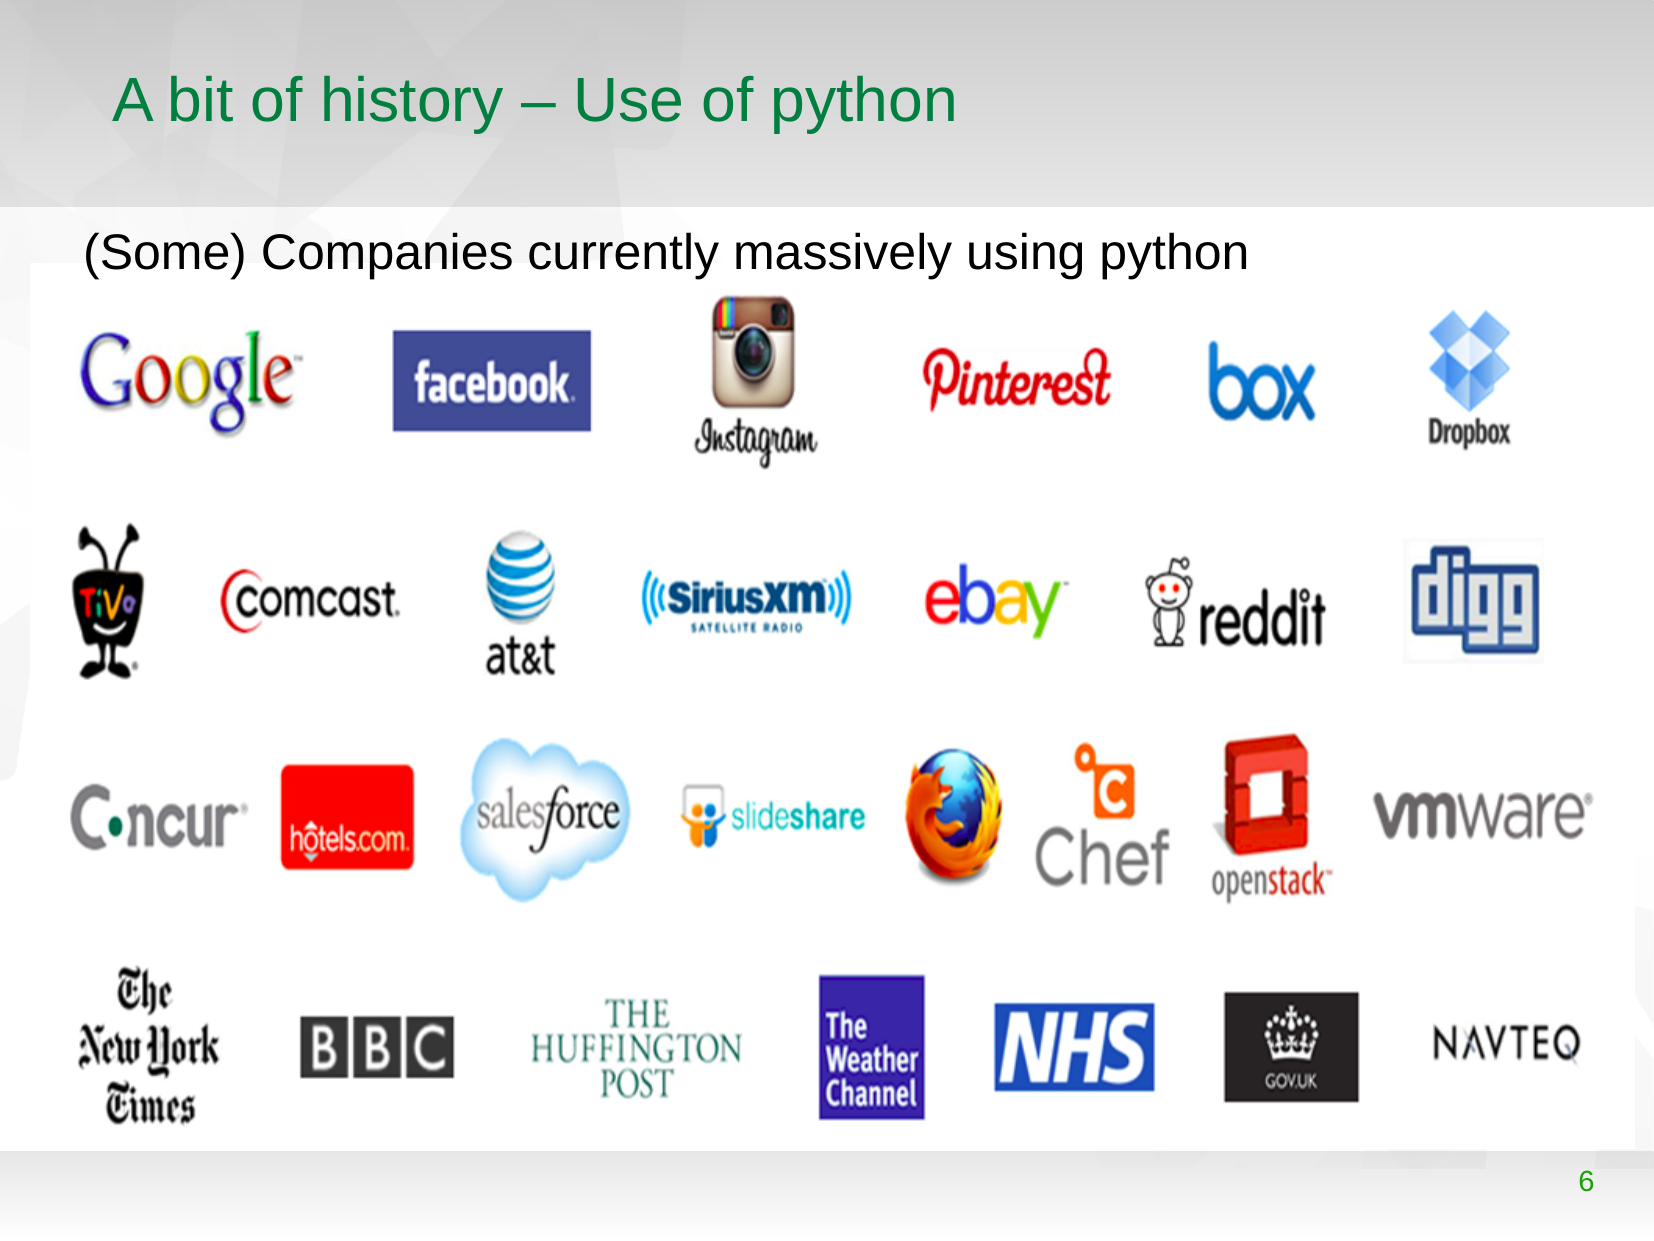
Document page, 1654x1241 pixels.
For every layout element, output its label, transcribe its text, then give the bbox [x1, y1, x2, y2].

text_box A bit of history – Use of python [97, 58, 1581, 143]
picture [0, 0, 1654, 1169]
text_box (Some) Companies currently massively using python [50, 216, 1635, 344]
